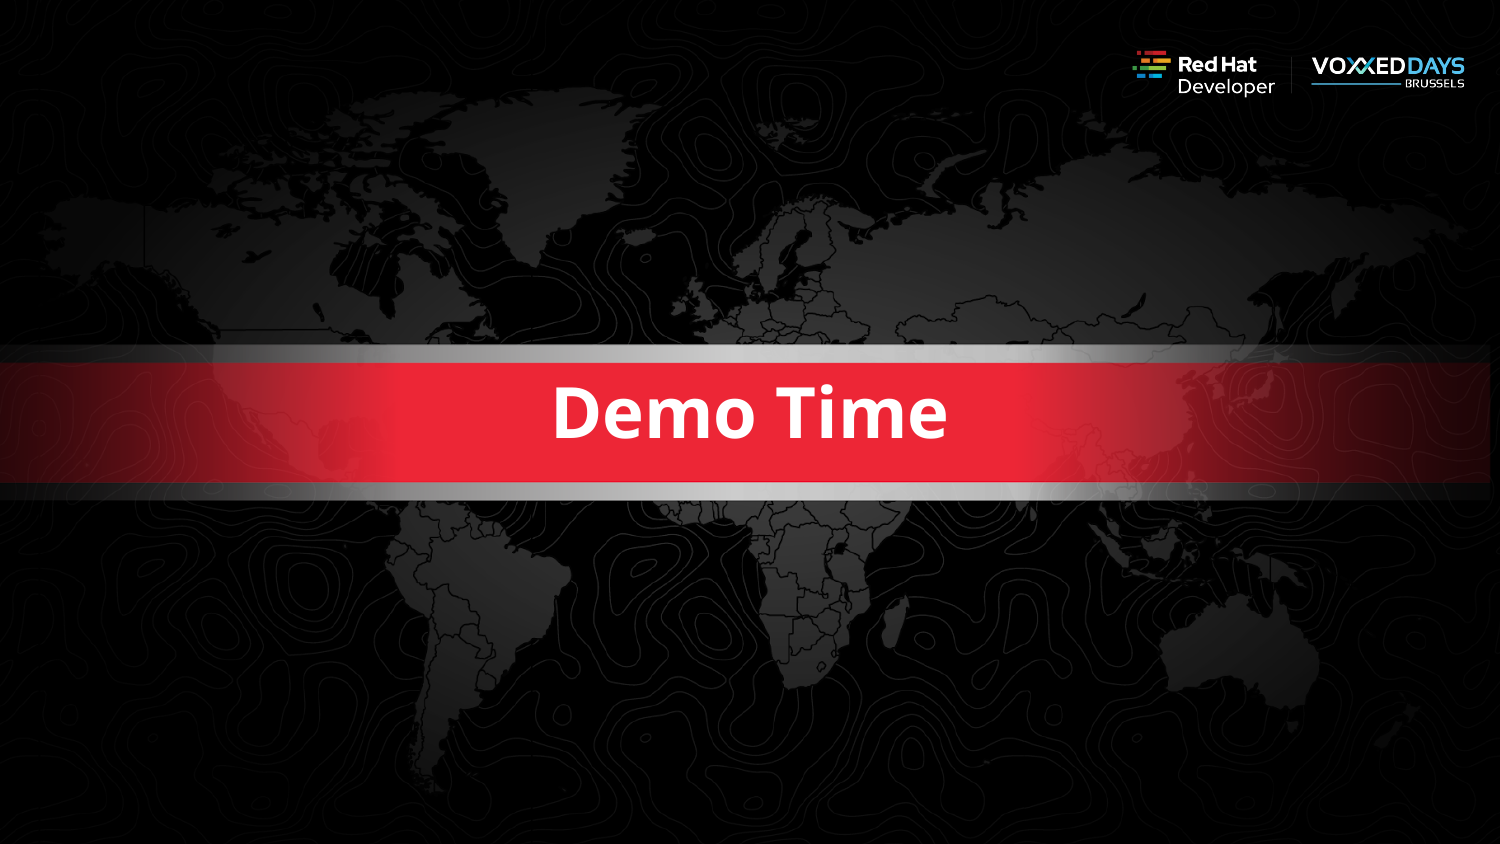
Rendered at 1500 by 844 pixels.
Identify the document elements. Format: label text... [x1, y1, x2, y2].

picture [0, 0, 1500, 844]
text_box Demo Time [135, 352, 1365, 510]
